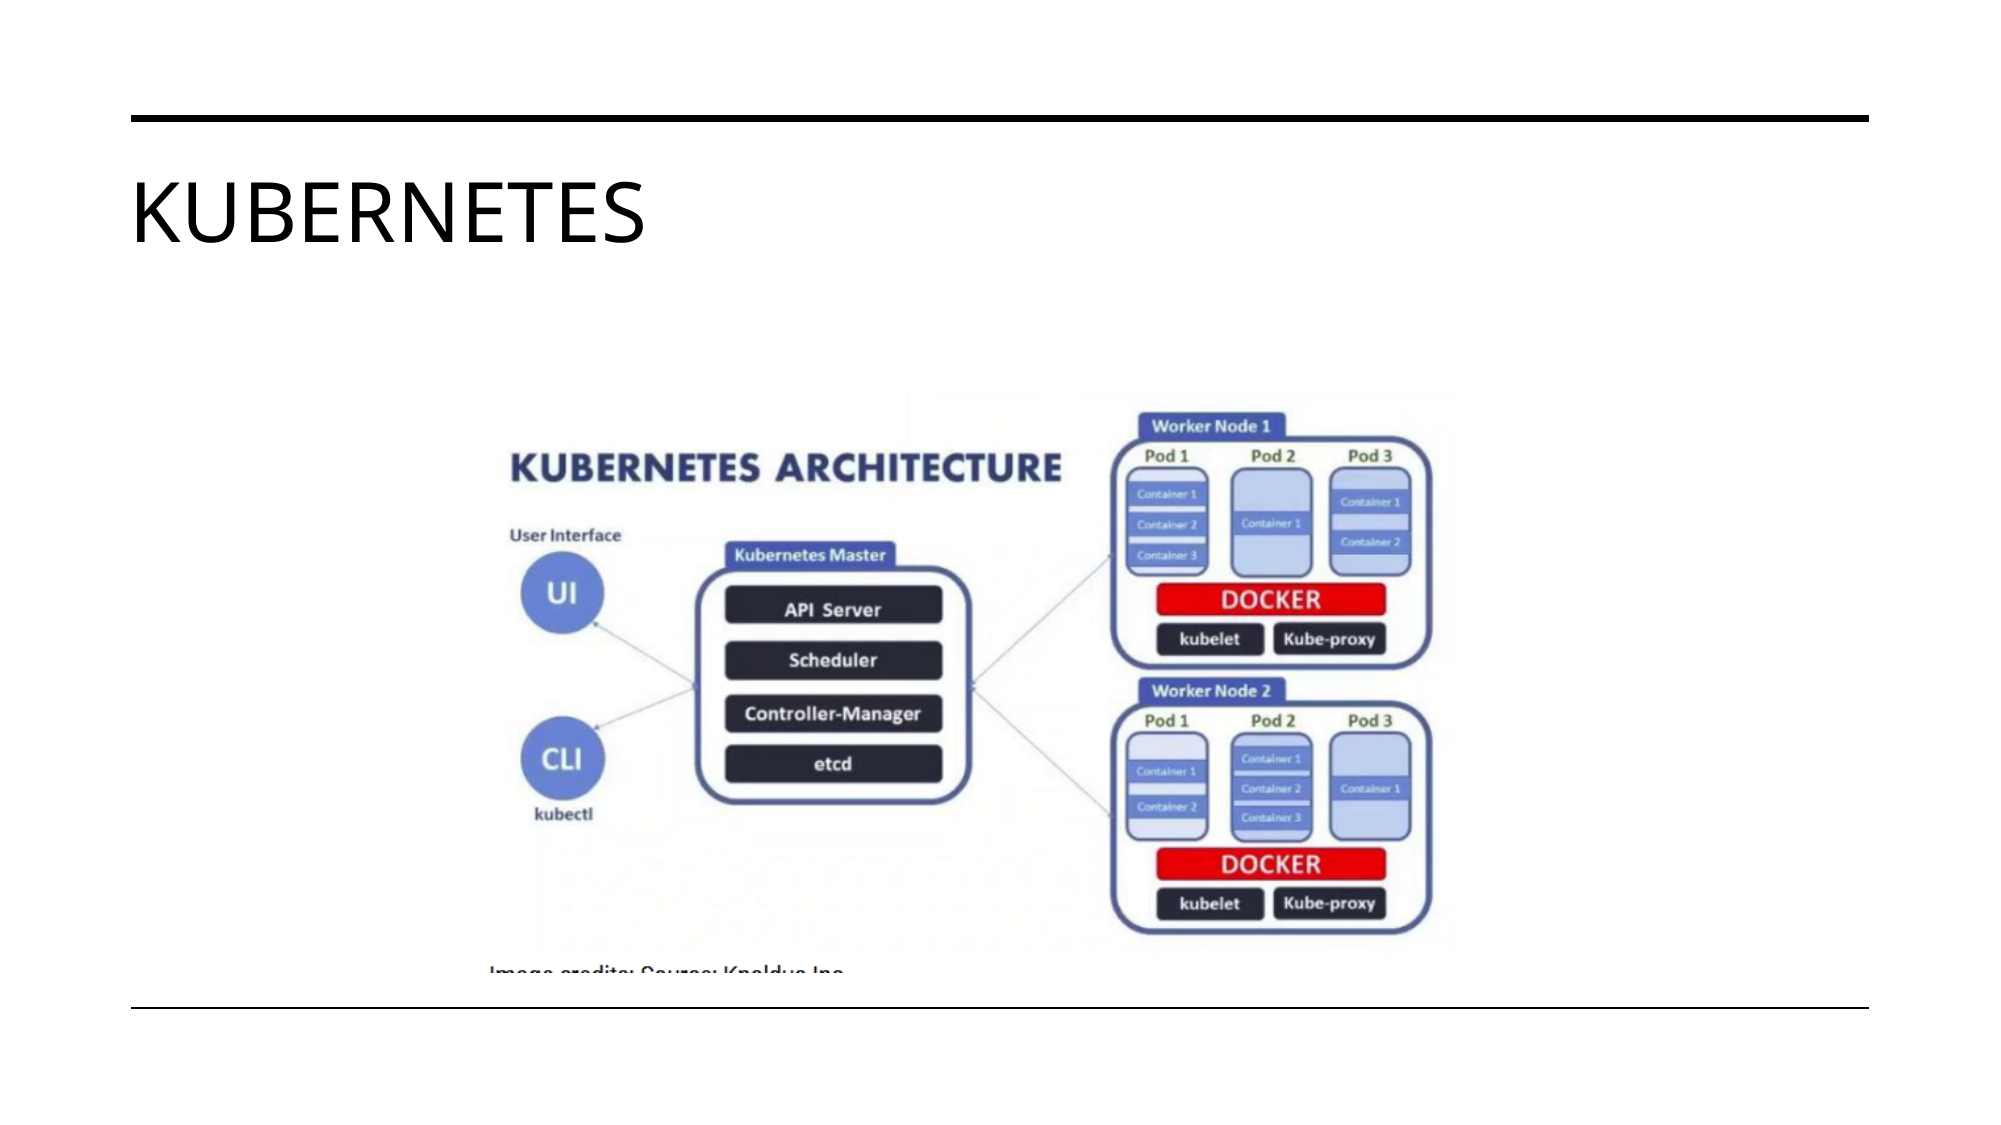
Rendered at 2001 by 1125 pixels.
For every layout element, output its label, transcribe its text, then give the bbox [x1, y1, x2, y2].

picture [456, 376, 1528, 973]
title KUBERNETES [114, 151, 1869, 377]
